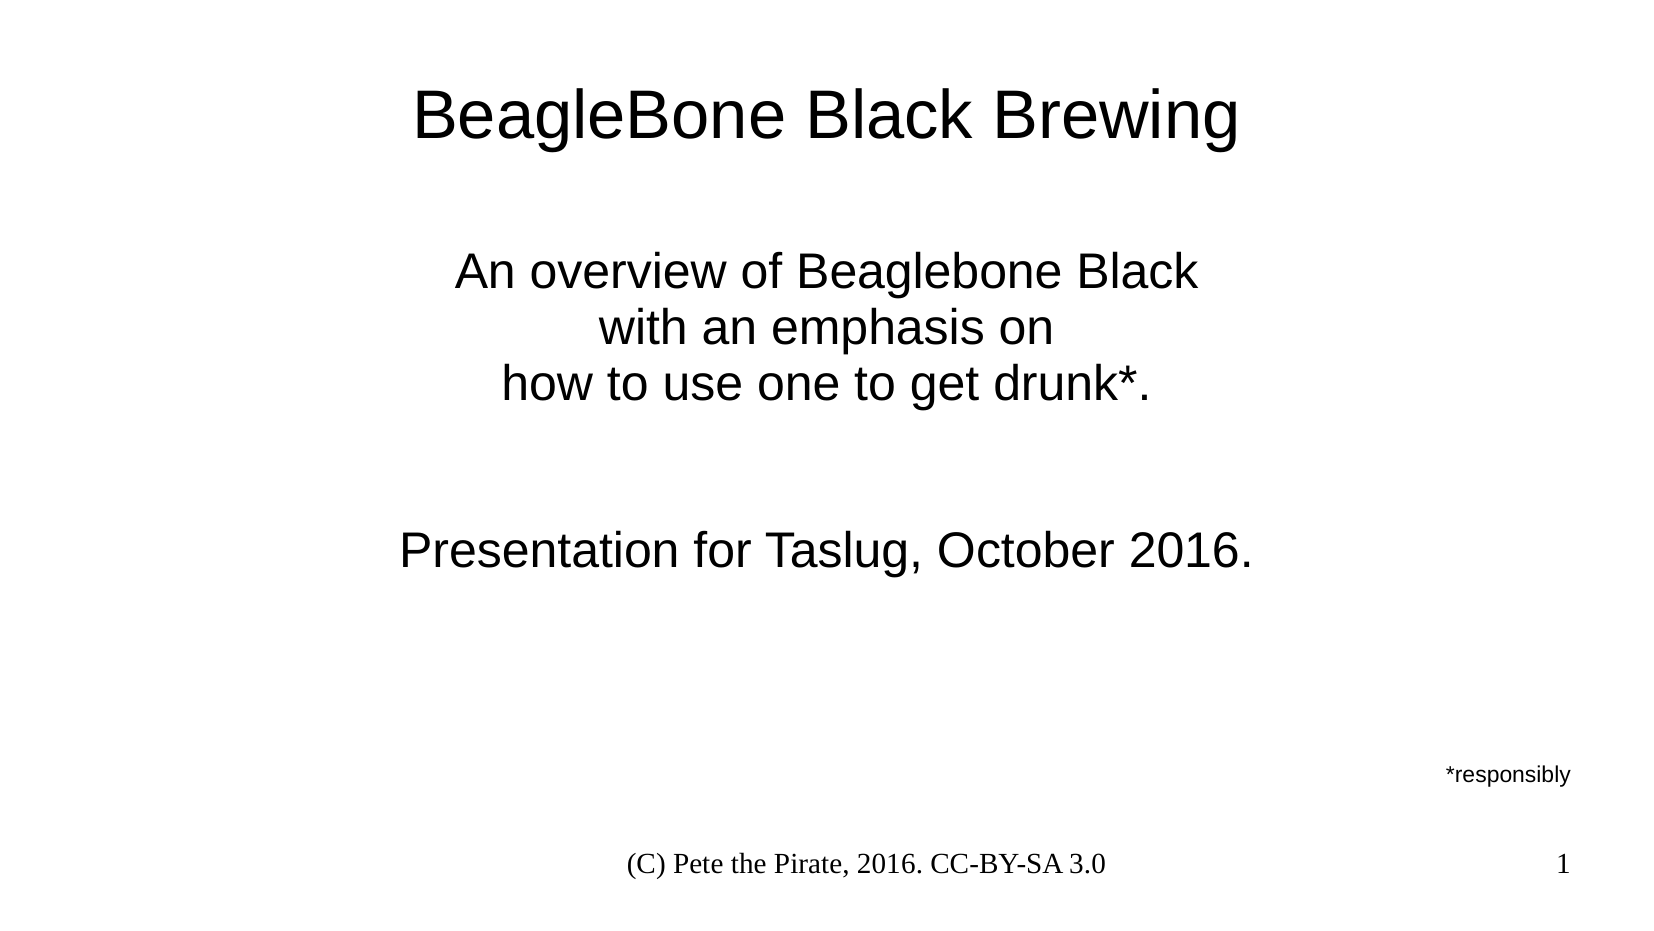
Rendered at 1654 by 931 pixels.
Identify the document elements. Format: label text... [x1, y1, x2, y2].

subtitle An overview of Beaglebone Black with an emphasis on how to use one to get drunk*. Presentation for Taslug, October 2016. *responsibly [82, 187, 1571, 787]
title BeagleBone Black Brewing [82, 37, 1571, 187]
